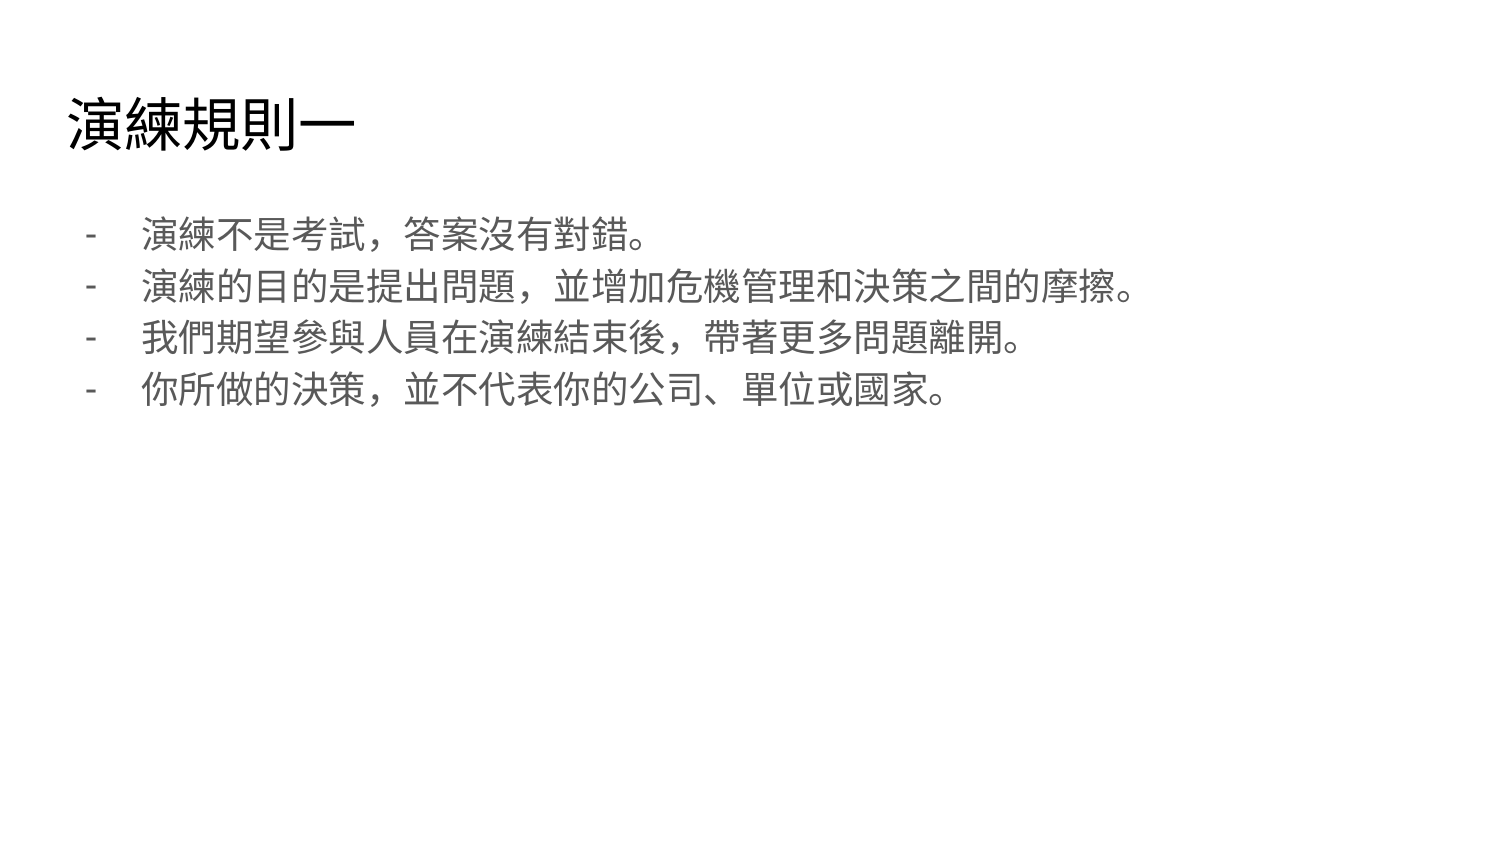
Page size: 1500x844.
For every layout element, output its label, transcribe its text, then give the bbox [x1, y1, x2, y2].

title 演練規則一 [51, 72, 1449, 167]
list 演練不是考試，答案沒有對錯。 演練的目的是提出問題，並增加危機管理和決策之間的摩擦。 我們期望參與人員在演練結束後，帶著更多問題離開。 你所做的決策，並不代表你的公司、單位或國家。 [51, 189, 1449, 750]
